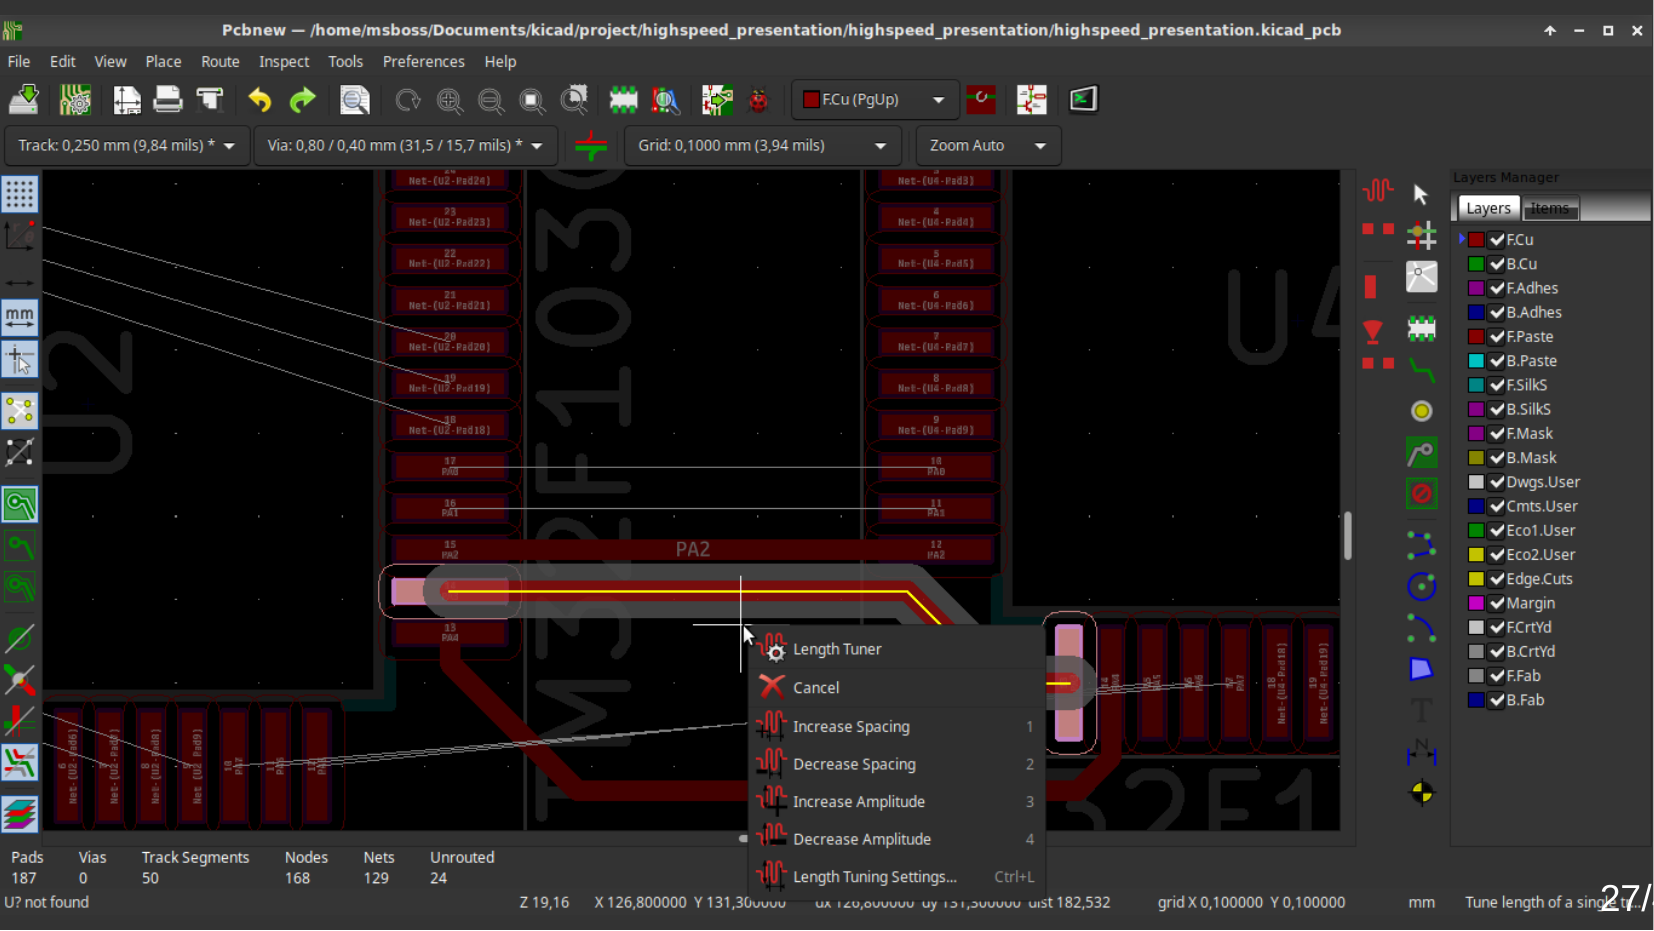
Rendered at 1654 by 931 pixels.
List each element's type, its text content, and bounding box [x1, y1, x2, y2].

text_box 1/46 [1515, 870, 1649, 927]
picture [0, 15, 1652, 915]
